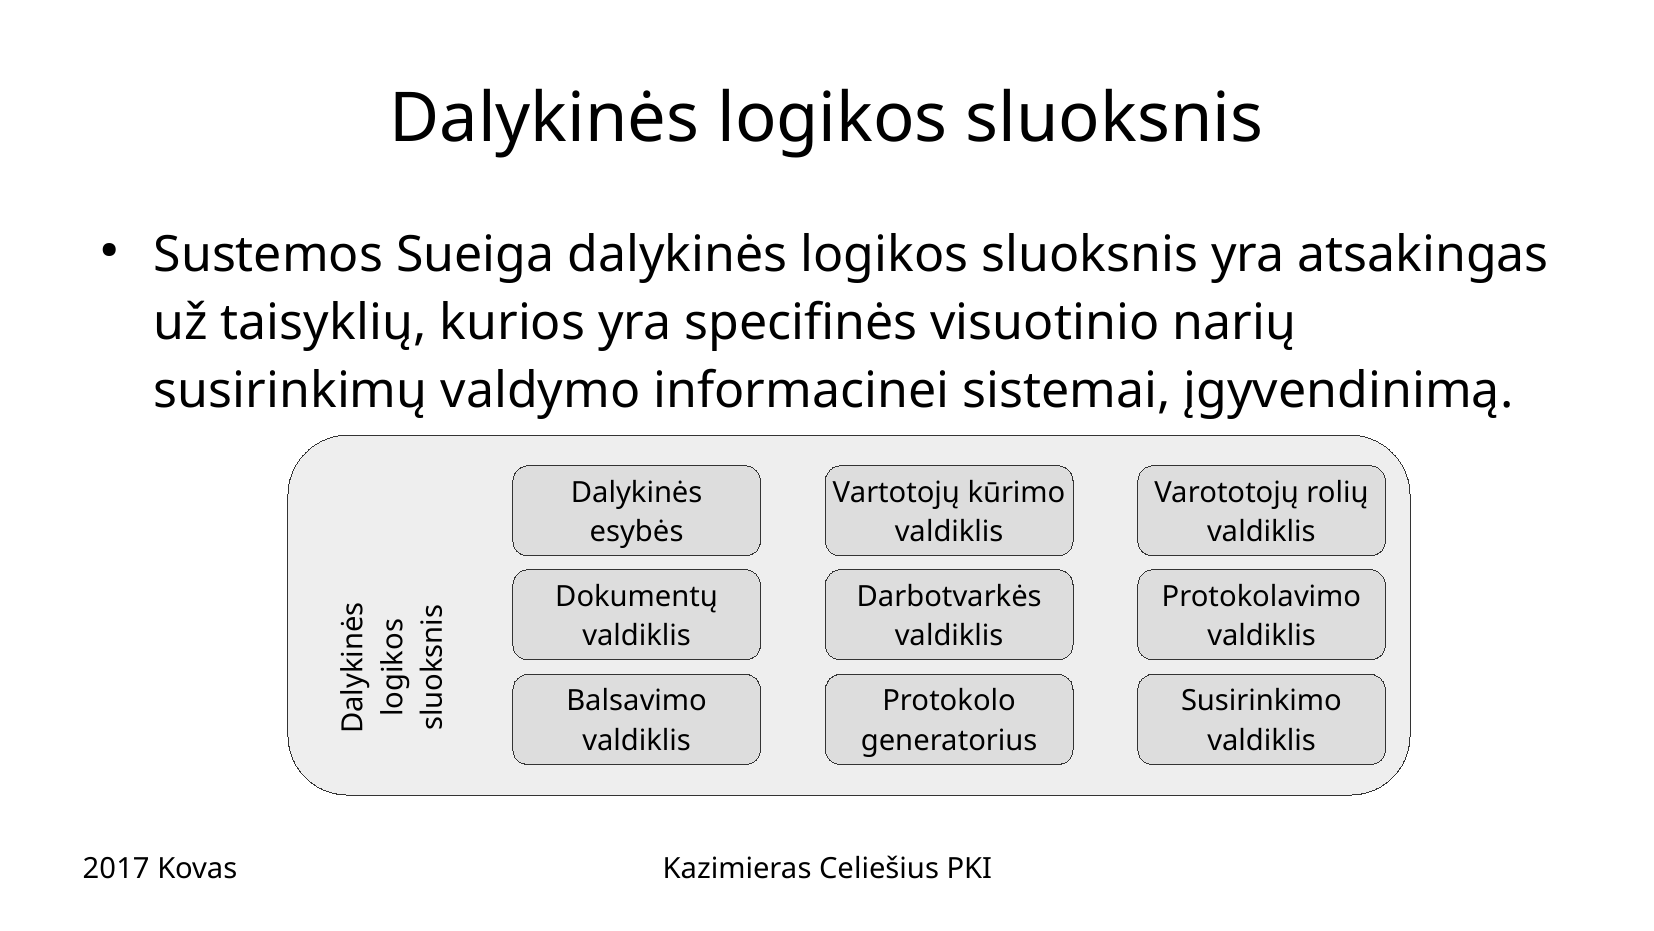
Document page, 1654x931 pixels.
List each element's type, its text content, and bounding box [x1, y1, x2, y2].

text_box Varototojų rolių valdiklis [1137, 465, 1386, 556]
text_box Protokolavimo valdiklis [1137, 569, 1386, 660]
text_box Balsavimo valdiklis [512, 674, 761, 765]
list Sustemos Sueiga dalykinės logikos sluoksnis yra atsakingas už taisyklių, kurios yra specifinės visuotinio narių susirinkimų valdymo informacinei sistemai, įgyvendinimą. [82, 217, 1571, 757]
text_box Darbotvarkės valdiklis [825, 569, 1074, 660]
text_box Dalykinės logikos sluoksnis [323, 489, 409, 749]
text_box Protokolo generatorius [825, 674, 1074, 765]
text_box Dokumentų valdiklis [512, 569, 761, 660]
text_box Vartotojų kūrimo valdiklis [825, 465, 1074, 556]
text_box Susirinkimo valdiklis [1137, 674, 1386, 765]
text_box Dalykinės esybės [512, 465, 761, 556]
text_box [287, 435, 1411, 796]
title Dalykinės logikos sluoksnis [82, 37, 1571, 193]
